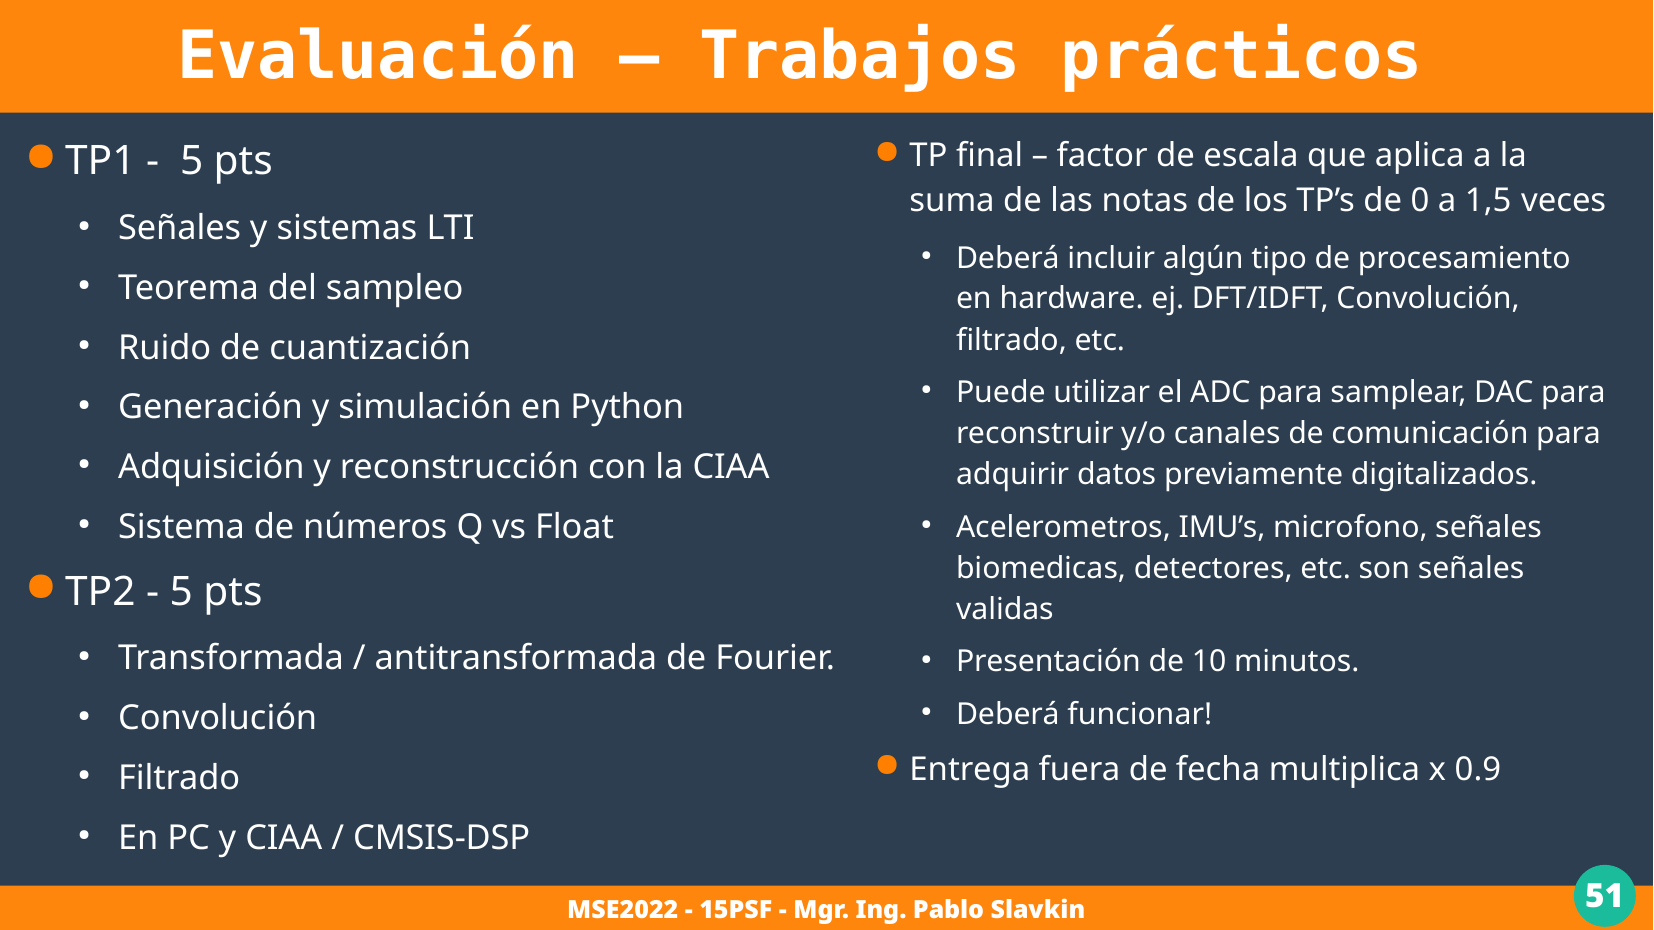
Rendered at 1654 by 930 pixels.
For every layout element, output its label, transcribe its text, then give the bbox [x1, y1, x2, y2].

list TP1 - 5 pts Señales y sistemas LTI Teorema del sampleo Ruido de cuantización Generación y simulación en Python Adquisición y reconstrucción con la CIAA Sistema de números Q vs Float TP2 - 5 pts Transformada / antitransformada de Fourier. Convolución Filtrado En PC y CIAA / CMSIS-DSP [11, 131, 839, 876]
list TP ﬁnal – factor de escala que aplica a la suma de las notas de los TP’s de 0 a 1,5 veces Deberá incluir algún tipo de procesamiento en hardware. ej. DFT/IDFT, Convolución, filtrado, etc. Puede utilizar el ADC para samplear, DAC para reconstruir y/o canales de comunicación para adquirir datos previamente digitalizados. Acelerometros, IMU’s, microfono, señales biomedicas, detectores, etc. son señales validas Presentación de 10 minutos. Deberá funcionar! Entrega fuera de fecha multiplica x 0.9 [862, 131, 1613, 876]
title Evaluación – Trabajos prácticos [177, 16, 1501, 113]
